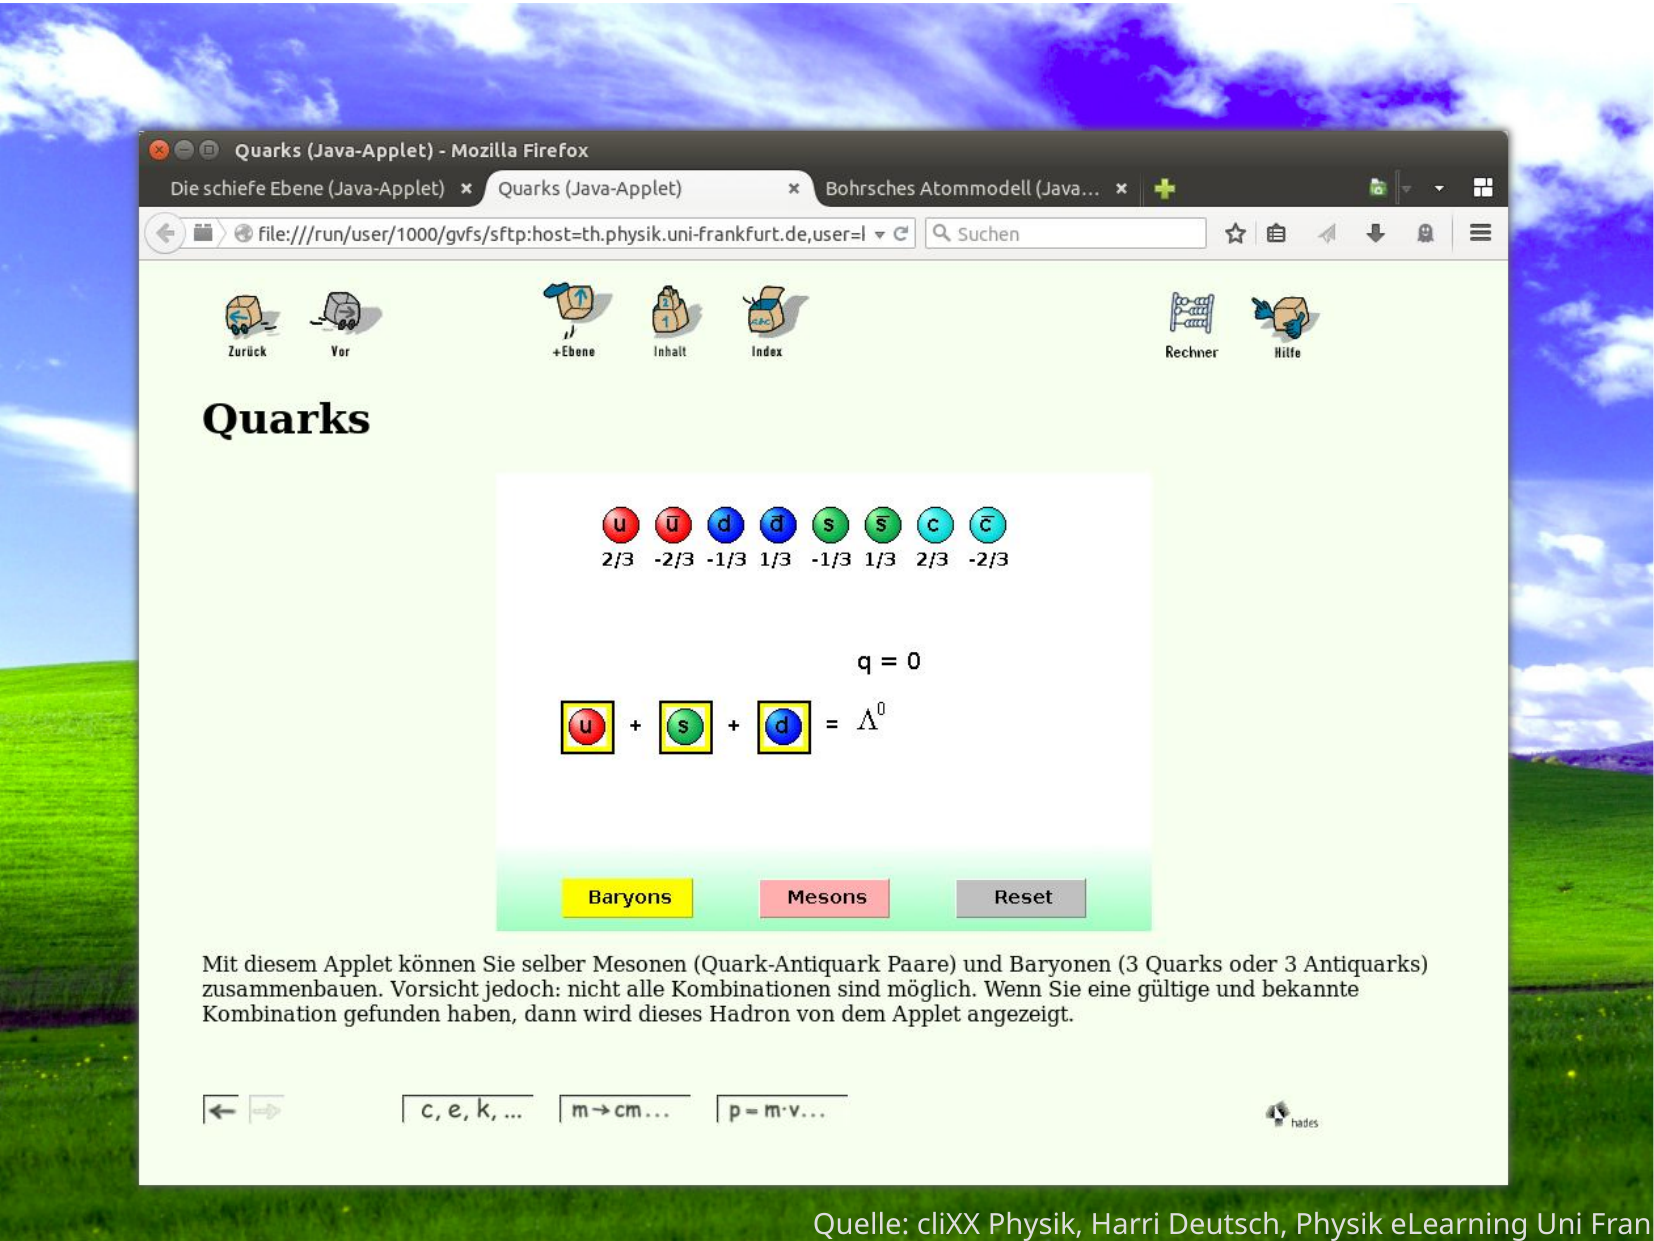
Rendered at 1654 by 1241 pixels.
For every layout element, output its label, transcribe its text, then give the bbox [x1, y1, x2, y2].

text_box Quelle: cliXX Physik, Harri Deutsch, Physik eLearning Uni Frankfurt [798, 1195, 1654, 1241]
picture [0, 3, 1654, 1241]
